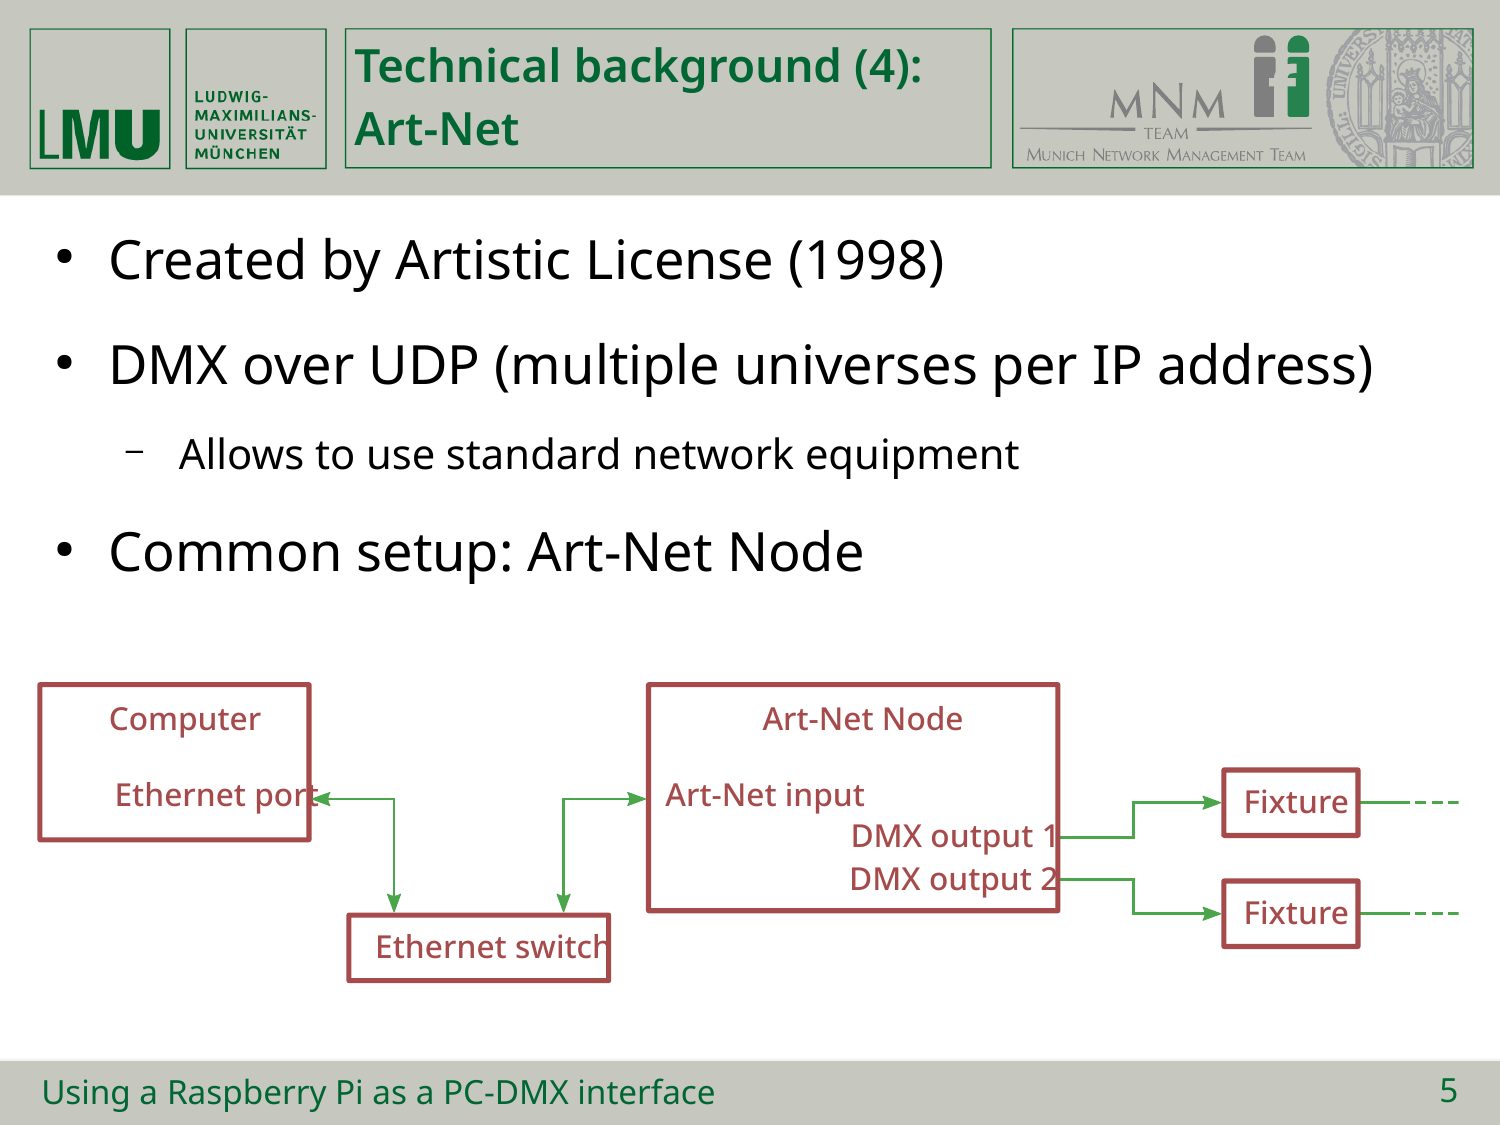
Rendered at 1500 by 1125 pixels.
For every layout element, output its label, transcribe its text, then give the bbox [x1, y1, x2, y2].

list Created by Artistic License (1998) DMX over UDP (multiple universes per IP address) Allows to use standard network equipment Common setup: Art-Net Node [37, 221, 1459, 605]
picture [0, 1059, 1500, 1125]
picture [0, 0, 1500, 196]
title Technical background (4): Art-Net [342, 29, 993, 171]
picture [37, 682, 1459, 984]
